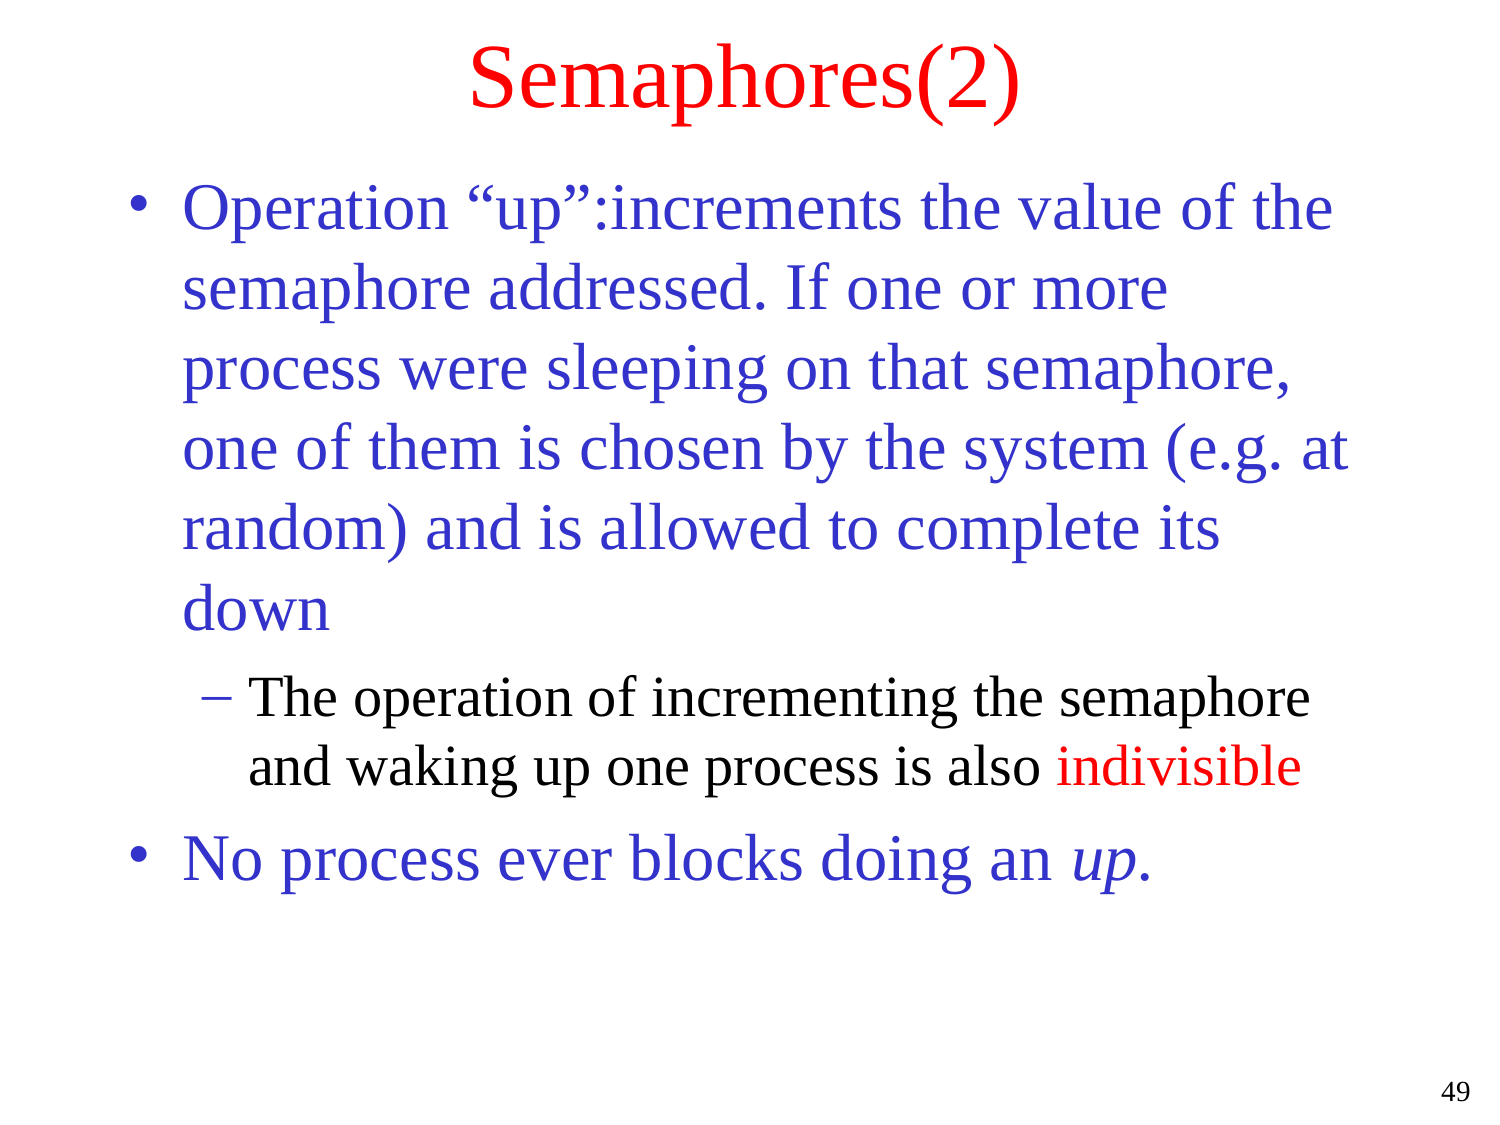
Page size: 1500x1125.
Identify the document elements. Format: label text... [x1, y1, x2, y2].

text_box <number> [1404, 1064, 1486, 1125]
text_box Operation “up”:increments the value of the semaphore addressed. If one or more process were sleeping on that semaphore, one of them is chosen by the system (e.g. at random) and is allowed to complete its down The operation of incrementing the semaphore and waking up one process is also indivisible No process ever blocks doing an up. [112, 155, 1388, 1000]
text_box Semaphores(2) [107, 0, 1383, 141]
